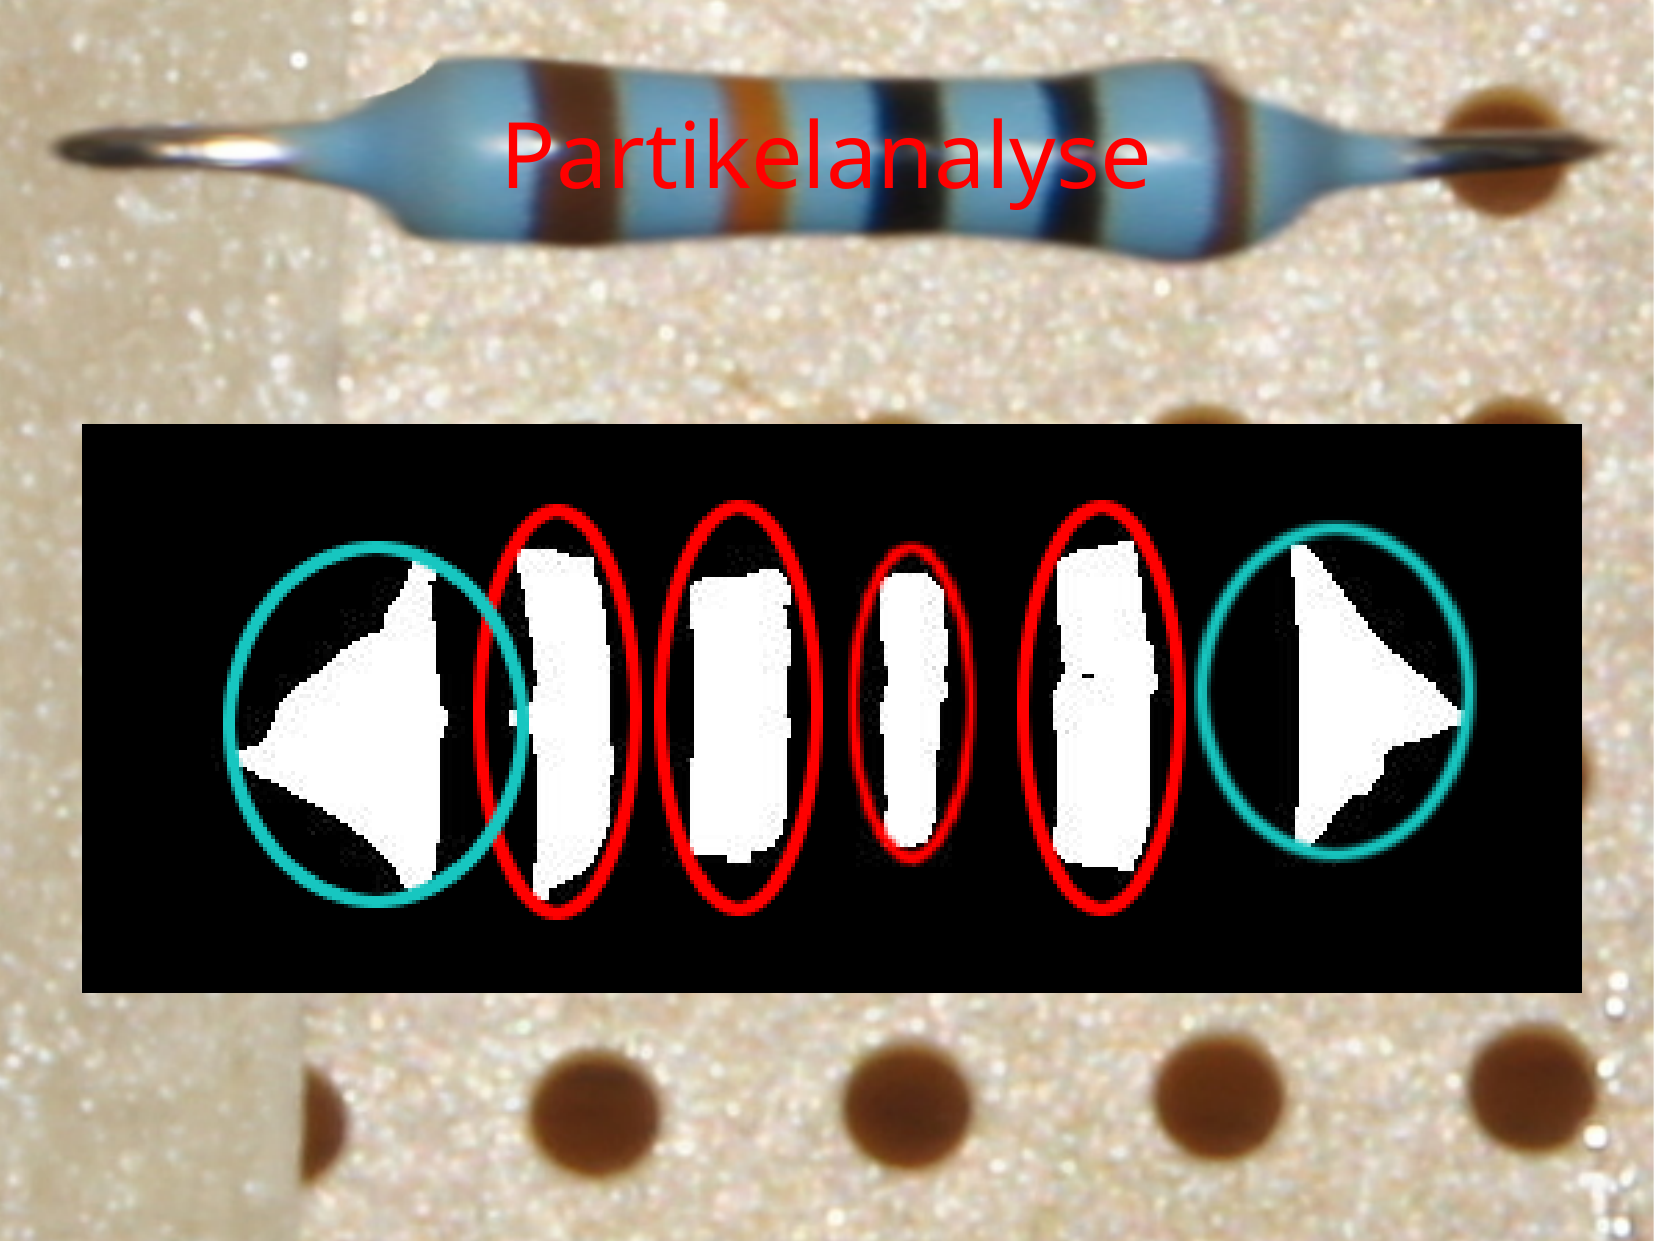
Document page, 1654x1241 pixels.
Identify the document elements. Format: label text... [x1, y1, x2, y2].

title Partikelanalyse [82, 49, 1571, 257]
picture [0, 0, 1654, 1241]
